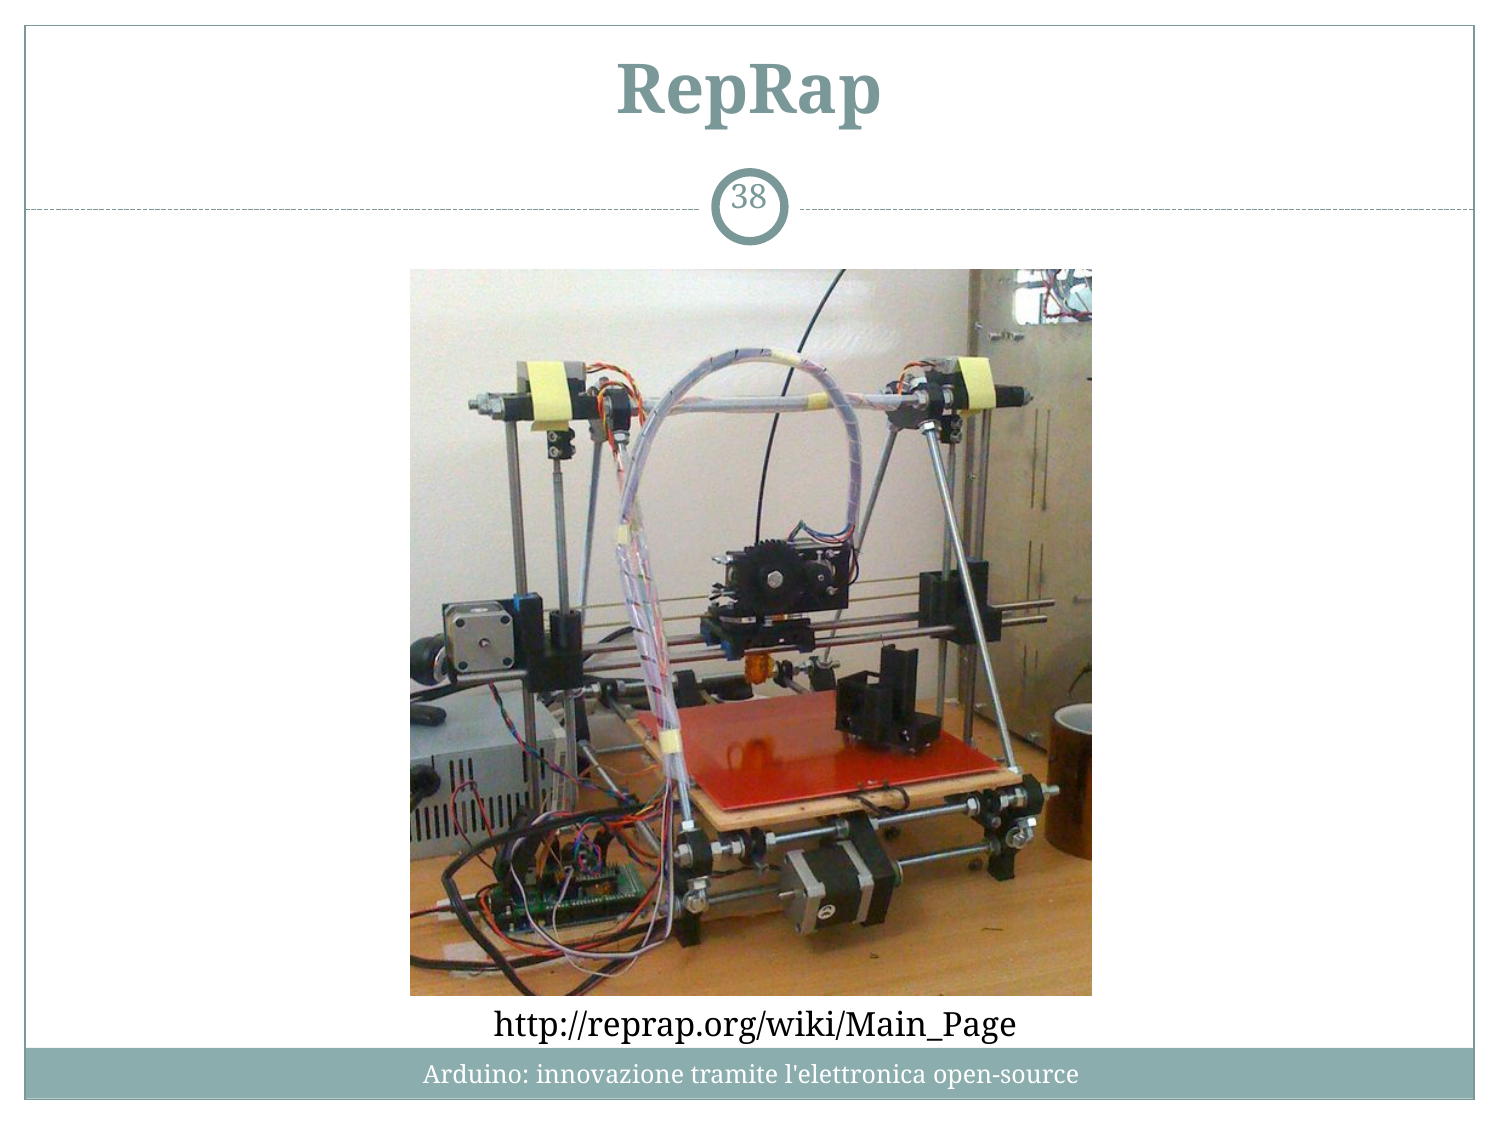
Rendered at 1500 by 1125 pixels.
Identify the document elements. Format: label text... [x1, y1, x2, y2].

picture [410, 269, 1092, 996]
title RepRap [49, 37, 1450, 162]
footer Arduino: innovazione tramite l'elettronica open-source [50, 1051, 1454, 1112]
text_box http://reprap.org/wiki/Main_Page [58, 996, 1453, 1057]
slide_number <numero> [715, 168, 791, 241]
